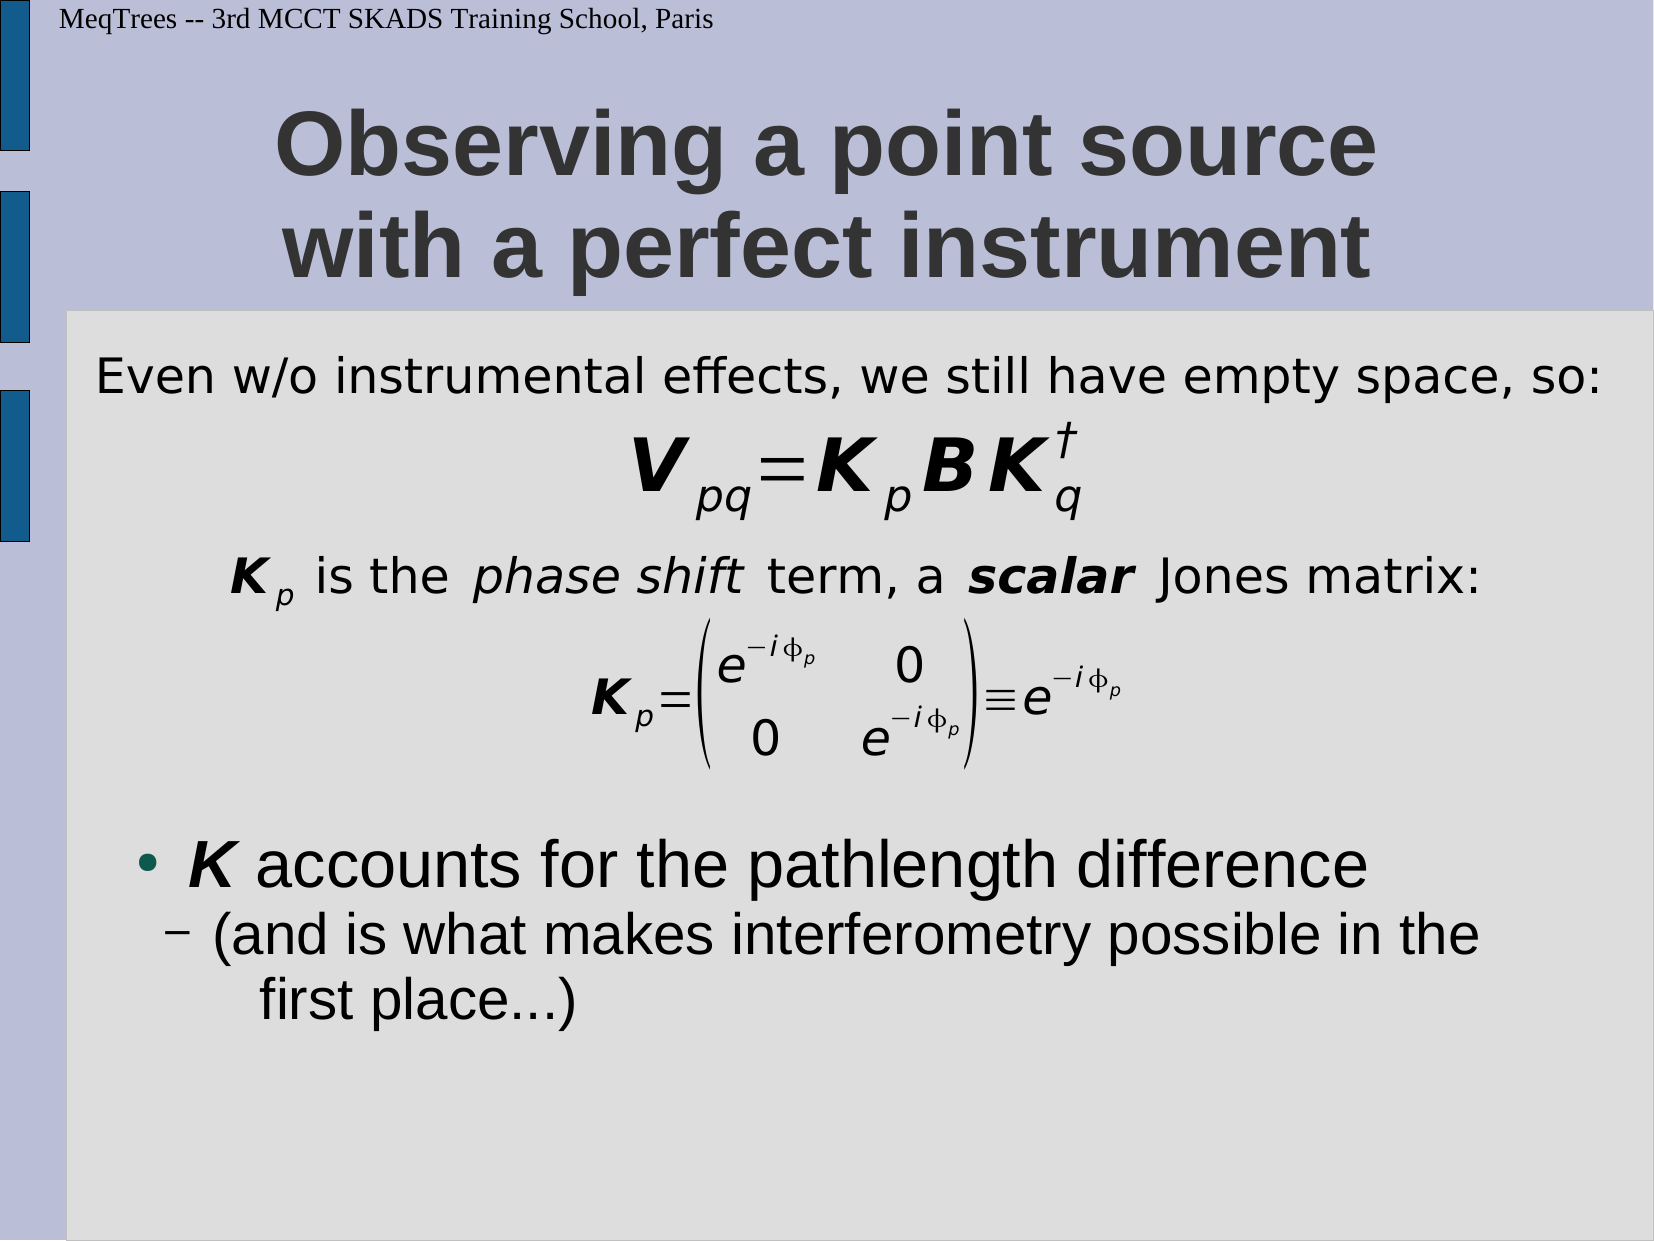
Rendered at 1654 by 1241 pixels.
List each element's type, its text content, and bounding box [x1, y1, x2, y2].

list K accounts for the pathlength difference (and is what makes interferometry possible in the first place...) [118, 826, 1590, 1211]
title Observing a point source with a perfect instrument [121, 91, 1534, 299]
chart [88, 324, 1623, 863]
